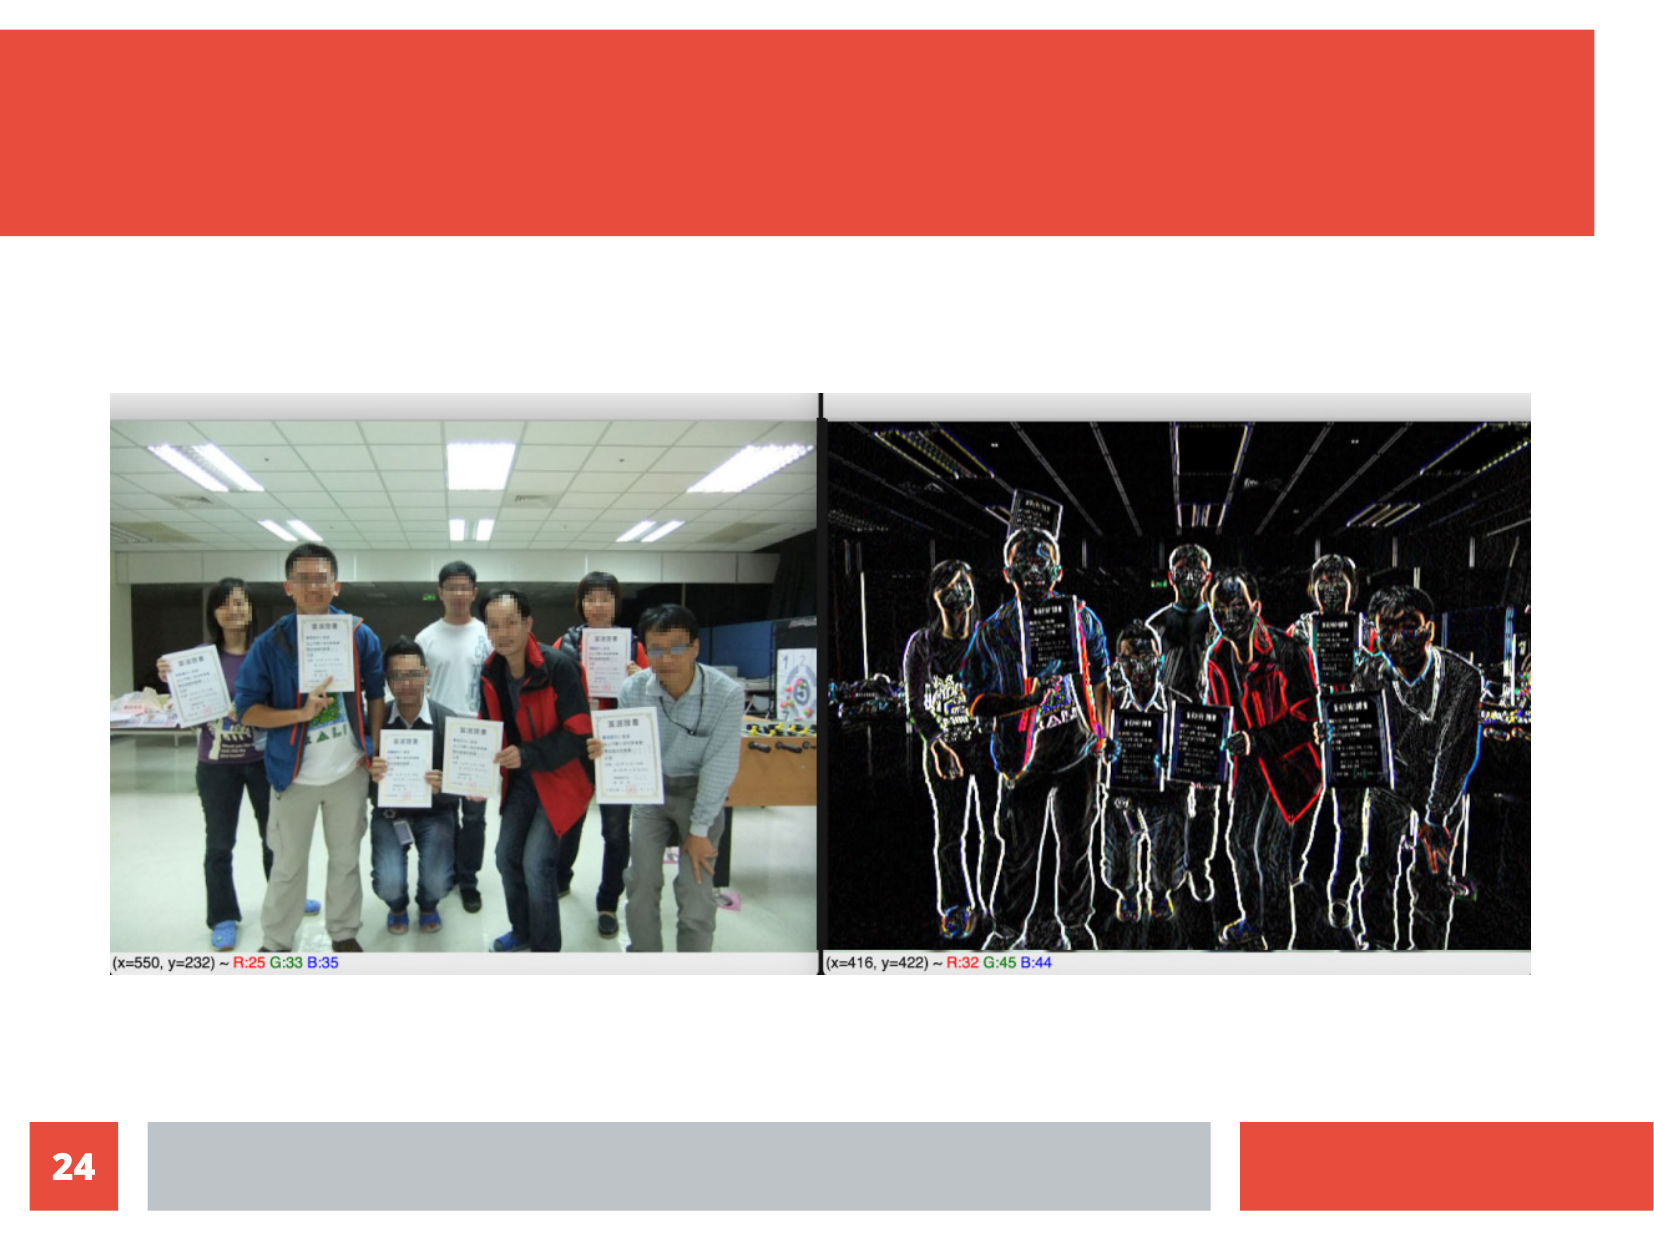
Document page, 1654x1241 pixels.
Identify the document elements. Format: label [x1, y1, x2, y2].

picture [110, 393, 1531, 976]
